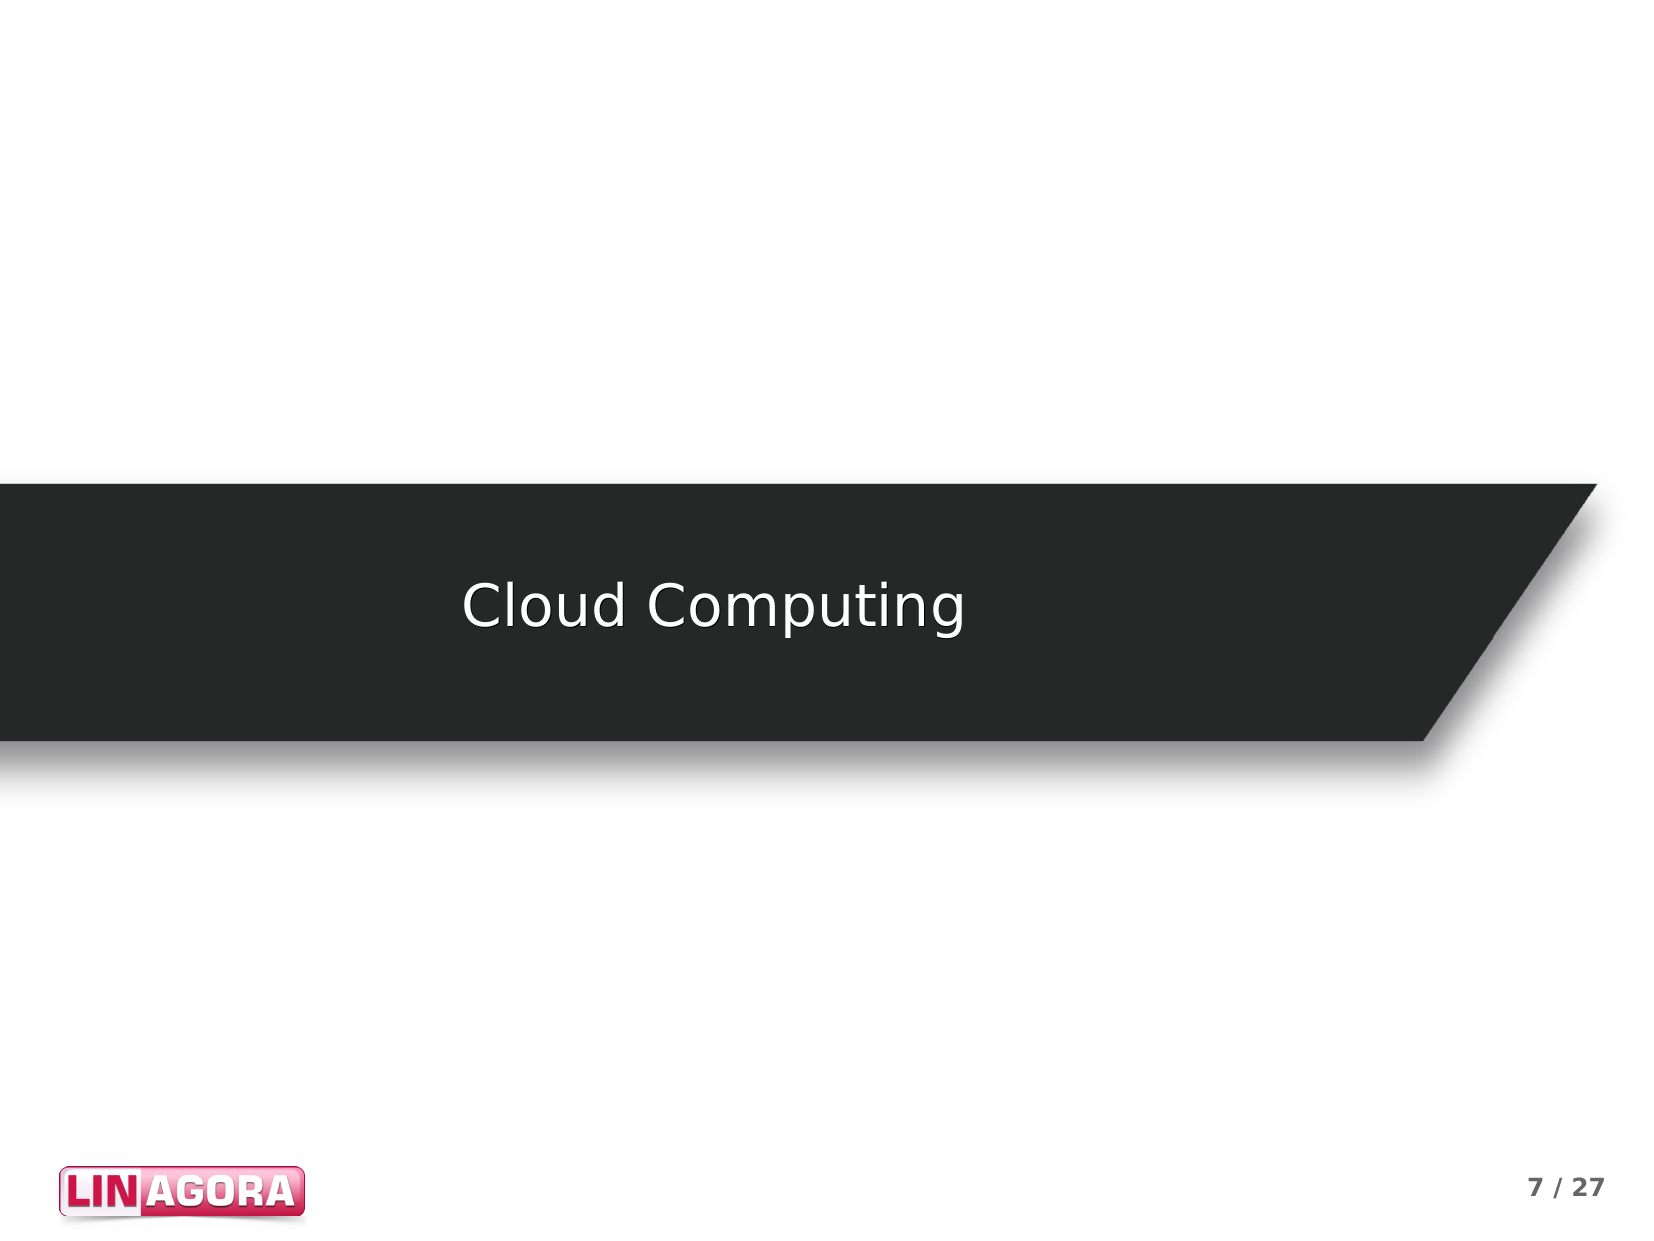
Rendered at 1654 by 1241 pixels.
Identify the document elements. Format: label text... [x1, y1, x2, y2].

title Cloud Computing [82, 460, 1347, 686]
picture [59, 1166, 308, 1229]
